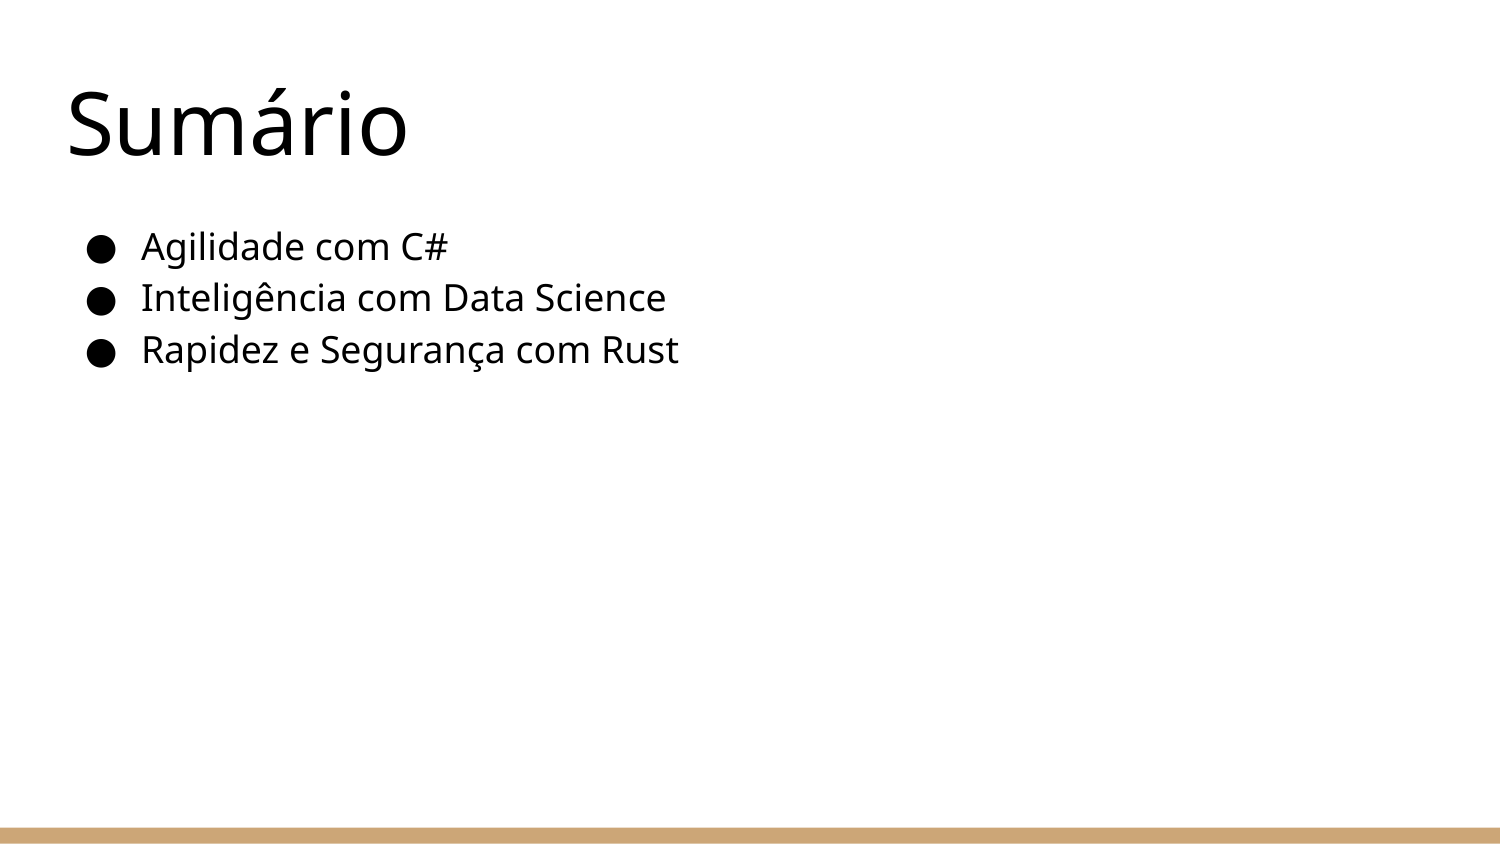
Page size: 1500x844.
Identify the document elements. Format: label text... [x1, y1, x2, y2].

title Sumário [51, 51, 1449, 189]
list Agilidade com C# Inteligência com Data Science Rapidez e Segurança com Rust [51, 200, 1449, 752]
